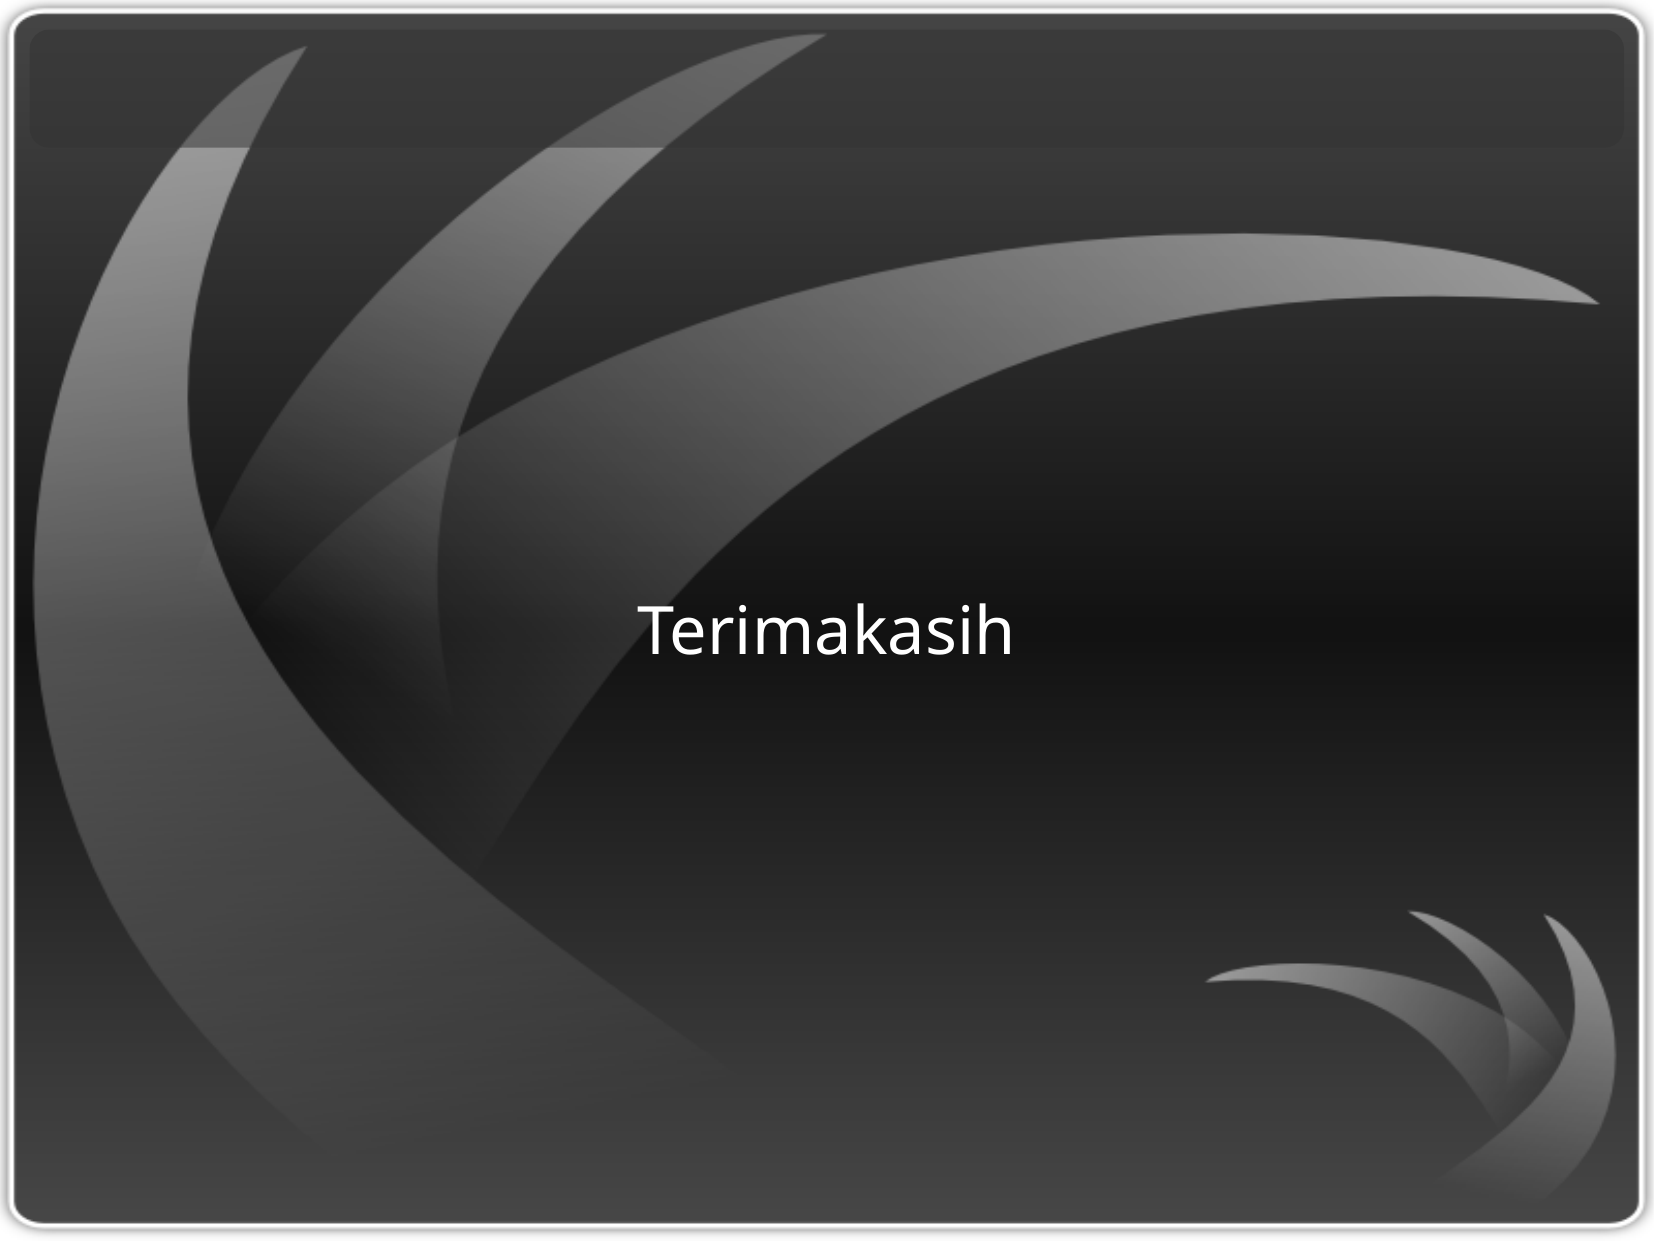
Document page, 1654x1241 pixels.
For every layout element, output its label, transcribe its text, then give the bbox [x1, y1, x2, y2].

subtitle Terimakasih [29, 354, 1625, 903]
picture [0, 0, 1654, 1241]
